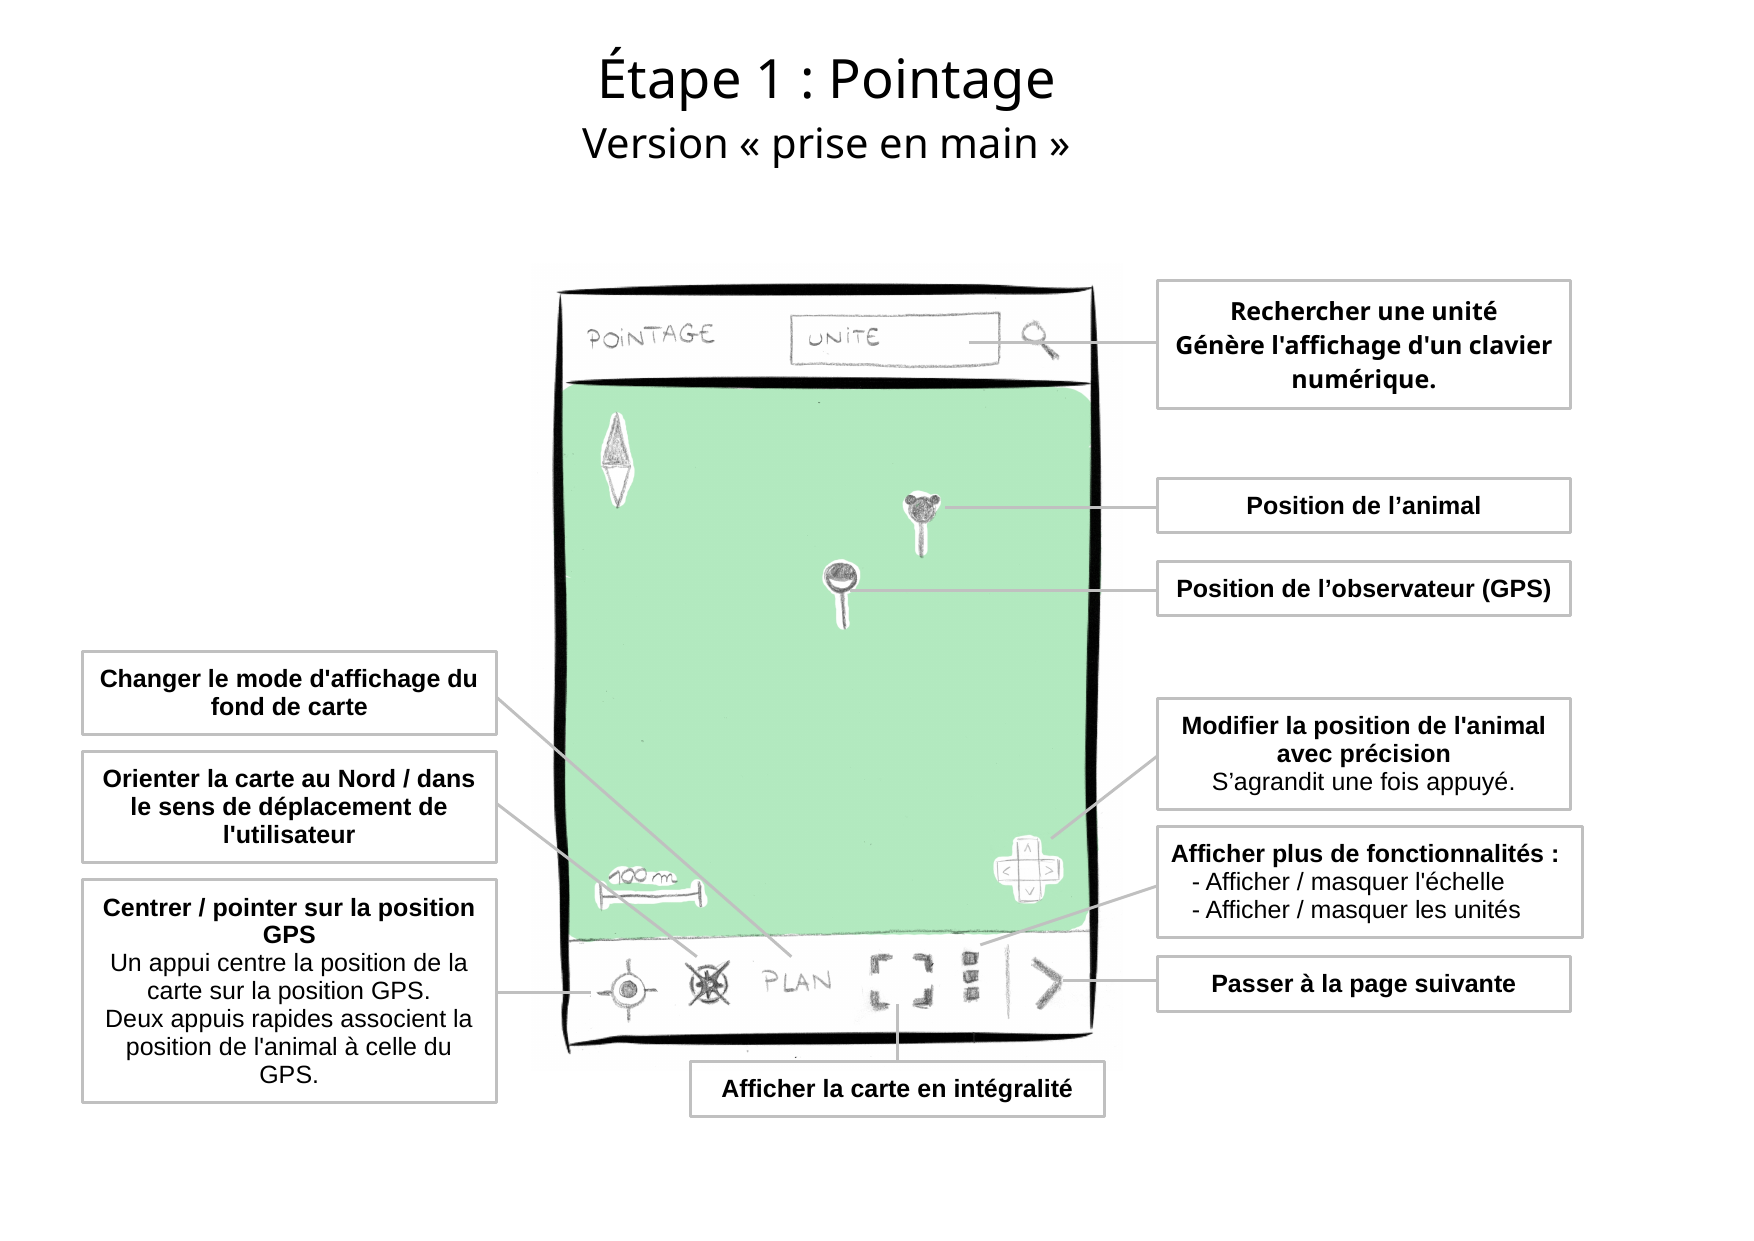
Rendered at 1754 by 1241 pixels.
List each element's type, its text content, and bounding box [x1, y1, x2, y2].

text_box Rechercher une unité Génère l'affichage d'un clavier numérique. [1157, 299, 1571, 390]
picture [531, 263, 1123, 1071]
list Modifier la position de l'animal avec précision S’agrandit une fois appuyé. [1157, 698, 1571, 810]
text_box Afficher la carte en intégralité [690, 1061, 1105, 1117]
list Position de l’observateur (GPS) [1157, 561, 1571, 616]
list Position de l’animal [1157, 478, 1571, 533]
list Orienter la carte au Nord / dans le sens de déplacement de l'utilisateur [82, 751, 497, 863]
list Passer à la page suivante [1157, 956, 1571, 1012]
list Centrer / pointer sur la position GPS Un appui centre la position de la carte sur la position GPS. Deux appuis rapides associent la position de l'animal à celle du GPS. [82, 879, 497, 1103]
list Afficher plus de fonctionnalités : - Afficher / masquer l'échelle - Afficher / masquer les unités [1157, 826, 1583, 938]
list Changer le mode d'affichage du fond de carte [82, 651, 497, 735]
title Étape 1 : Pointage Version « prise en main » [0, 2, 1654, 210]
